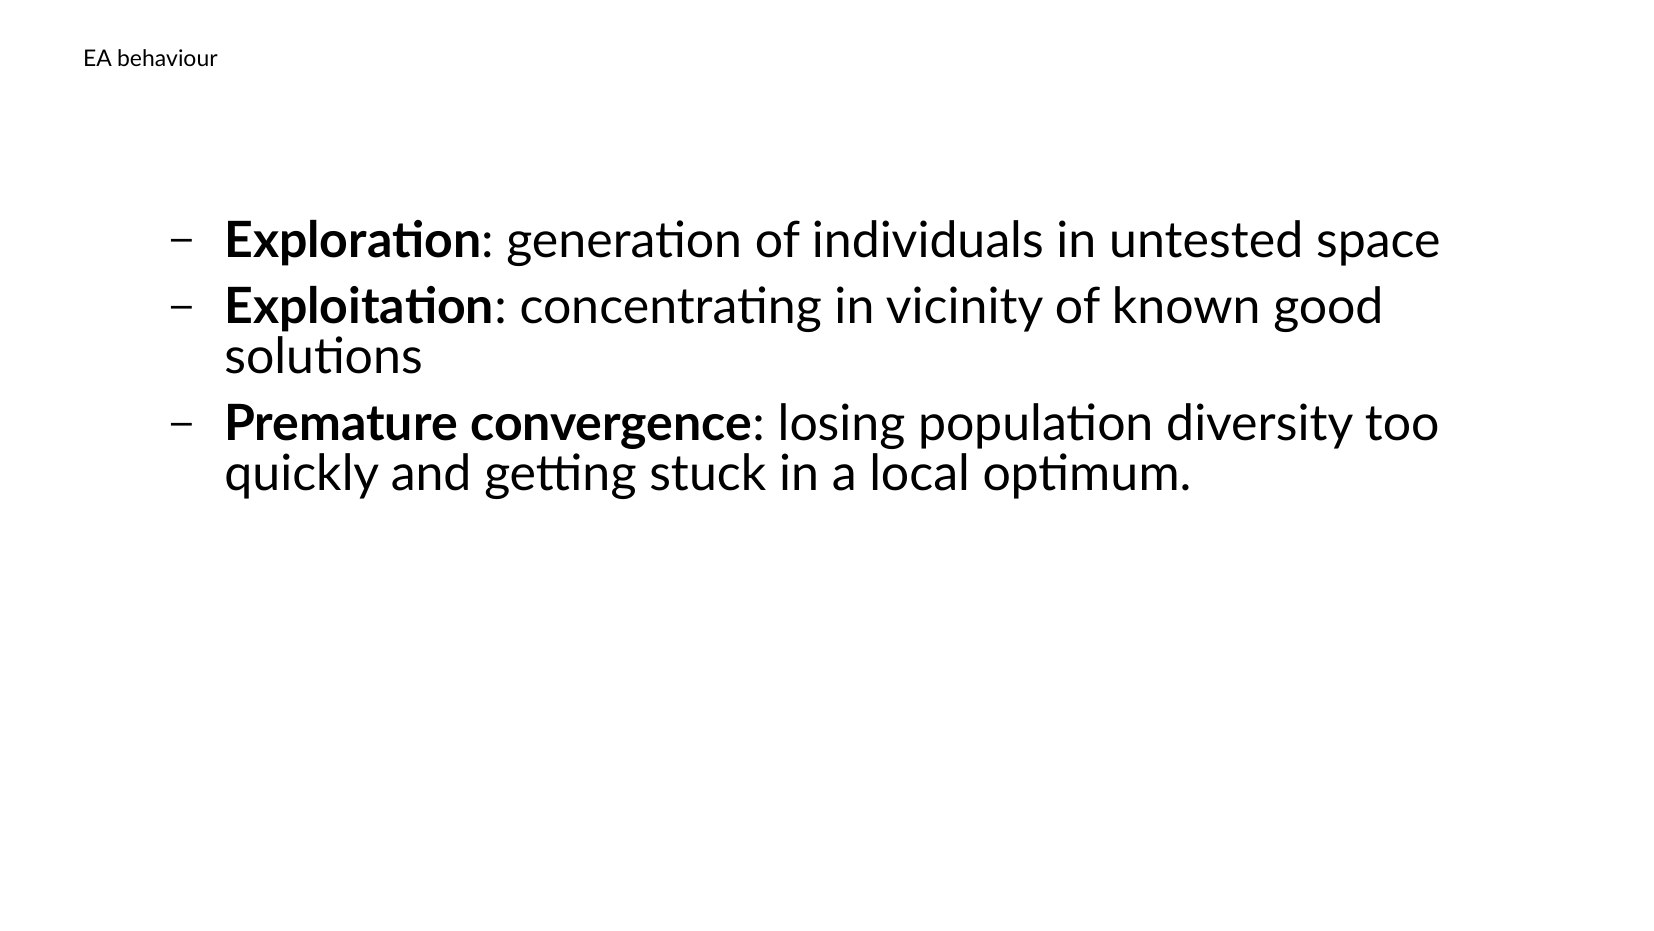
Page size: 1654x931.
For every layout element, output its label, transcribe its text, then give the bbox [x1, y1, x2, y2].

list Exploration: generation of individuals in untested space Exploitation: concentrating in vicinity of known good solutions Premature convergence: losing population diversity too quickly and getting stuck in a local optimum. [82, 217, 1571, 839]
title EA behaviour [83, 0, 1571, 119]
